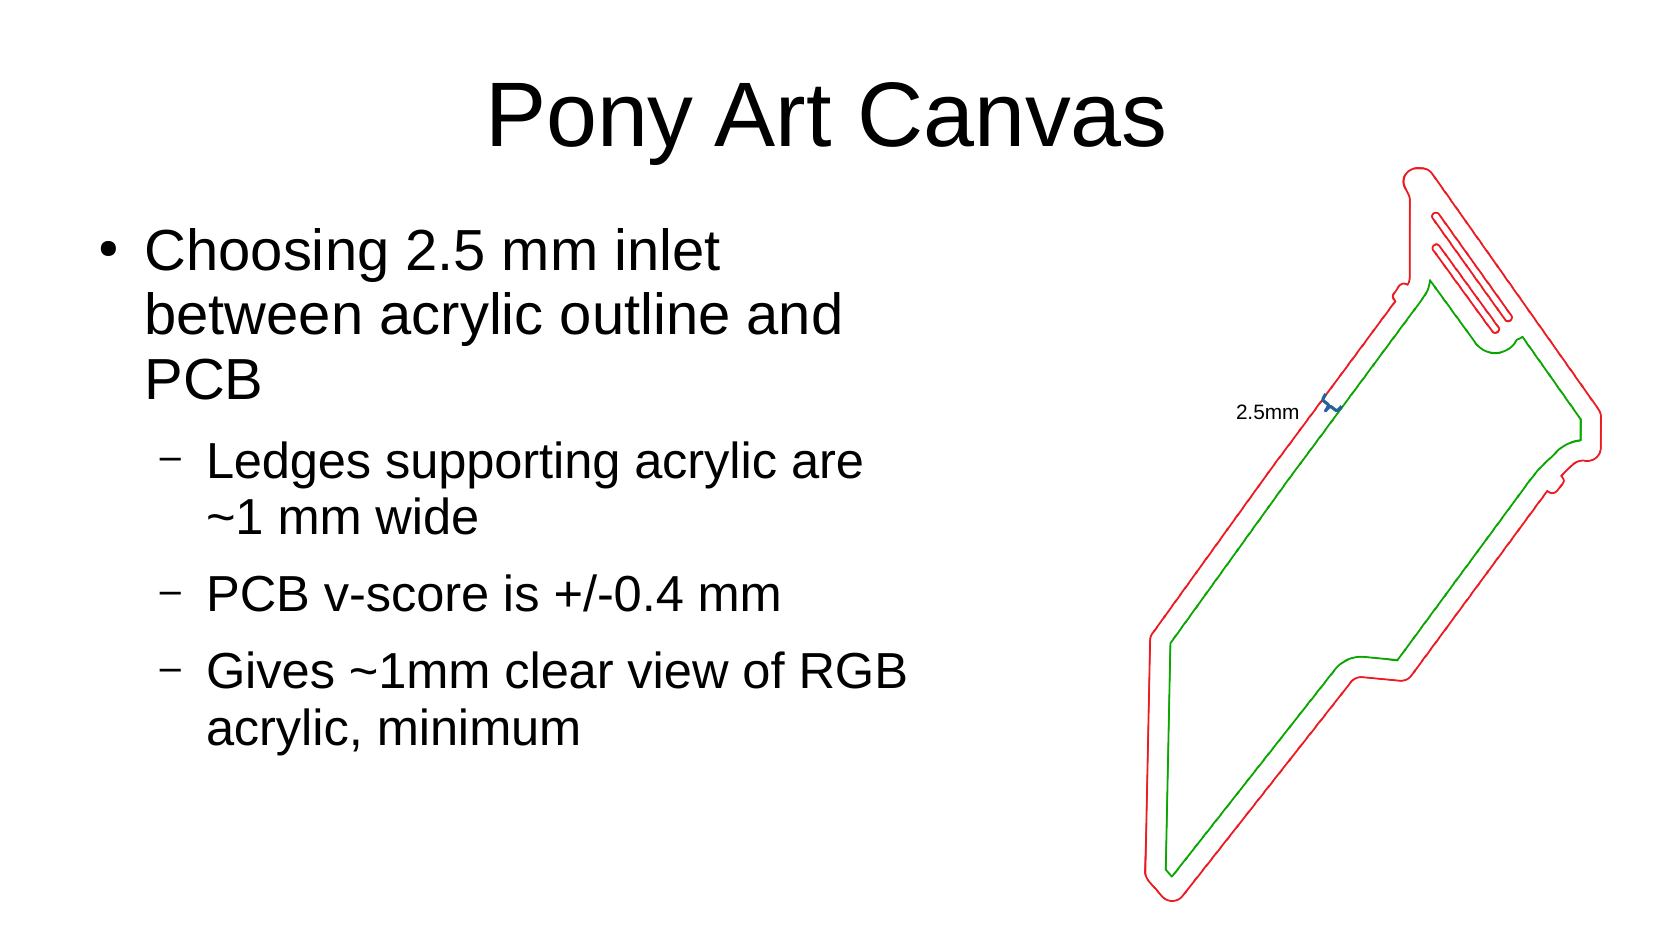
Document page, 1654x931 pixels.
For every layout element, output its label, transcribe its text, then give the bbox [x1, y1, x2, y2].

picture [1144, 167, 1602, 902]
title Pony Art Canvas [82, 37, 1571, 193]
list Choosing 2.5 mm inlet between acrylic outline and PCB Ledges supporting acrylic are ~1 mm wide PCB v-score is +/-0.4 mm Gives ~1mm clear view of RGB acrylic, minimum [82, 217, 919, 758]
text_box 2.5mm [1221, 393, 1337, 455]
